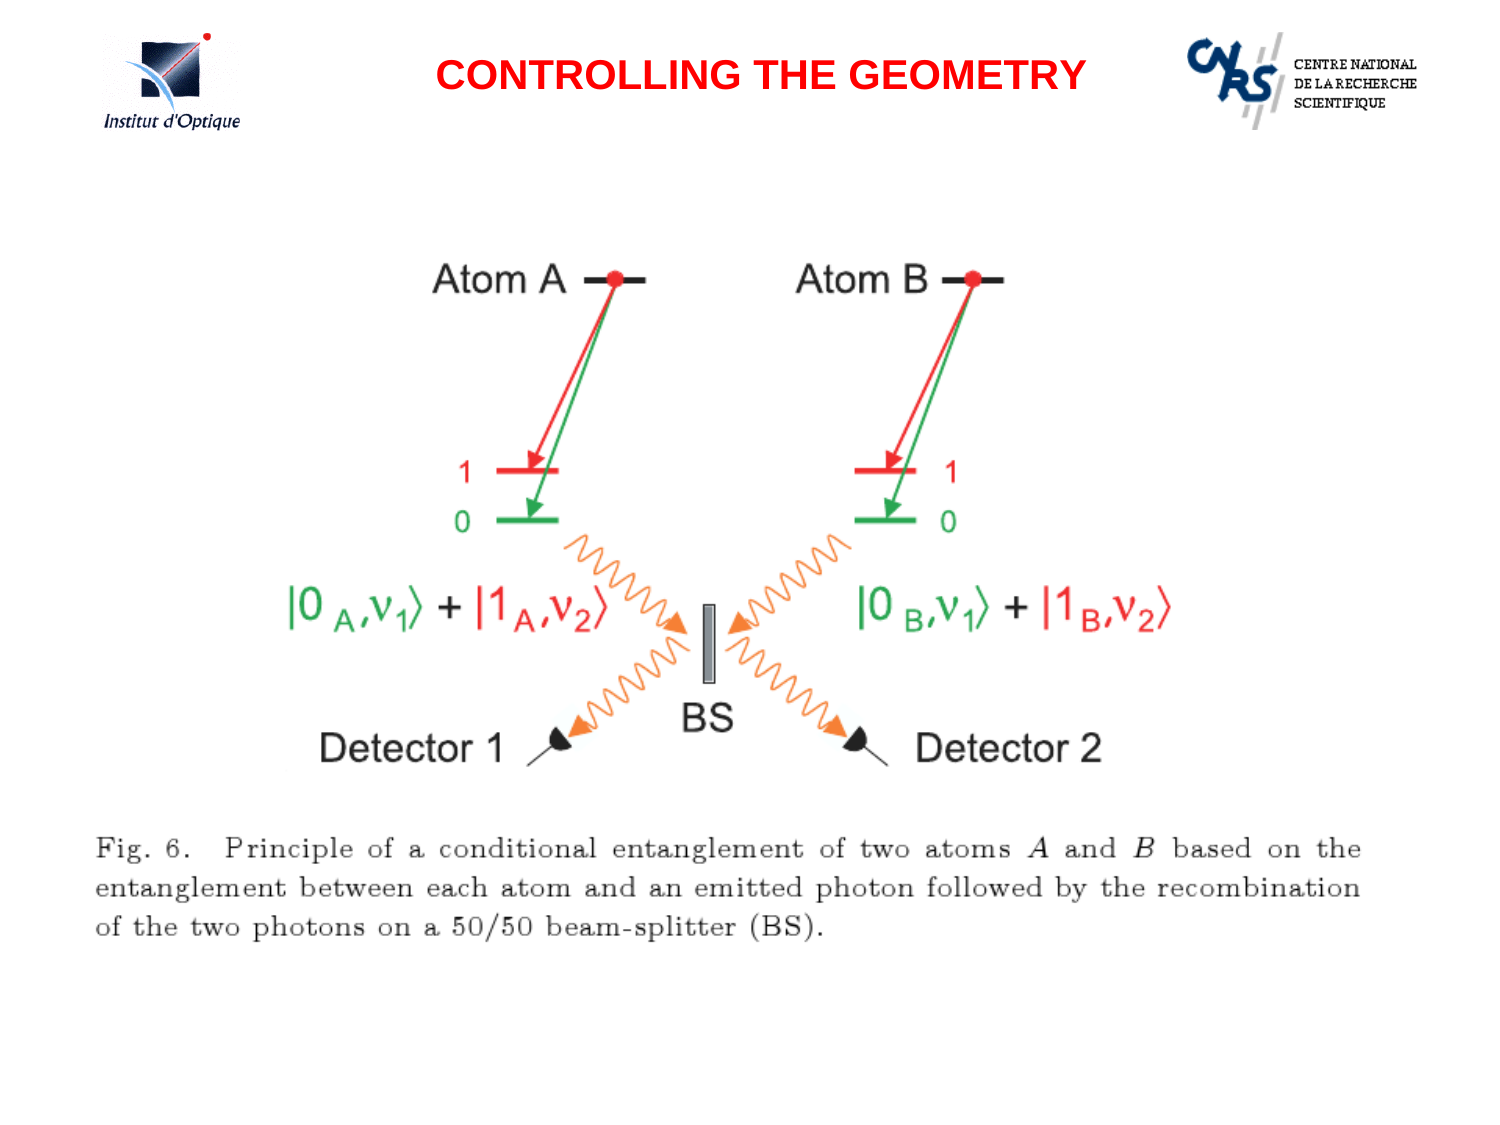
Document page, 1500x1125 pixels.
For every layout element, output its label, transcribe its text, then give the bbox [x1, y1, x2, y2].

picture [101, 30, 243, 132]
picture [1187, 32, 1422, 130]
text_box CONTROLLING THE GEOMETRY [420, 40, 1103, 106]
picture [37, 229, 1432, 976]
